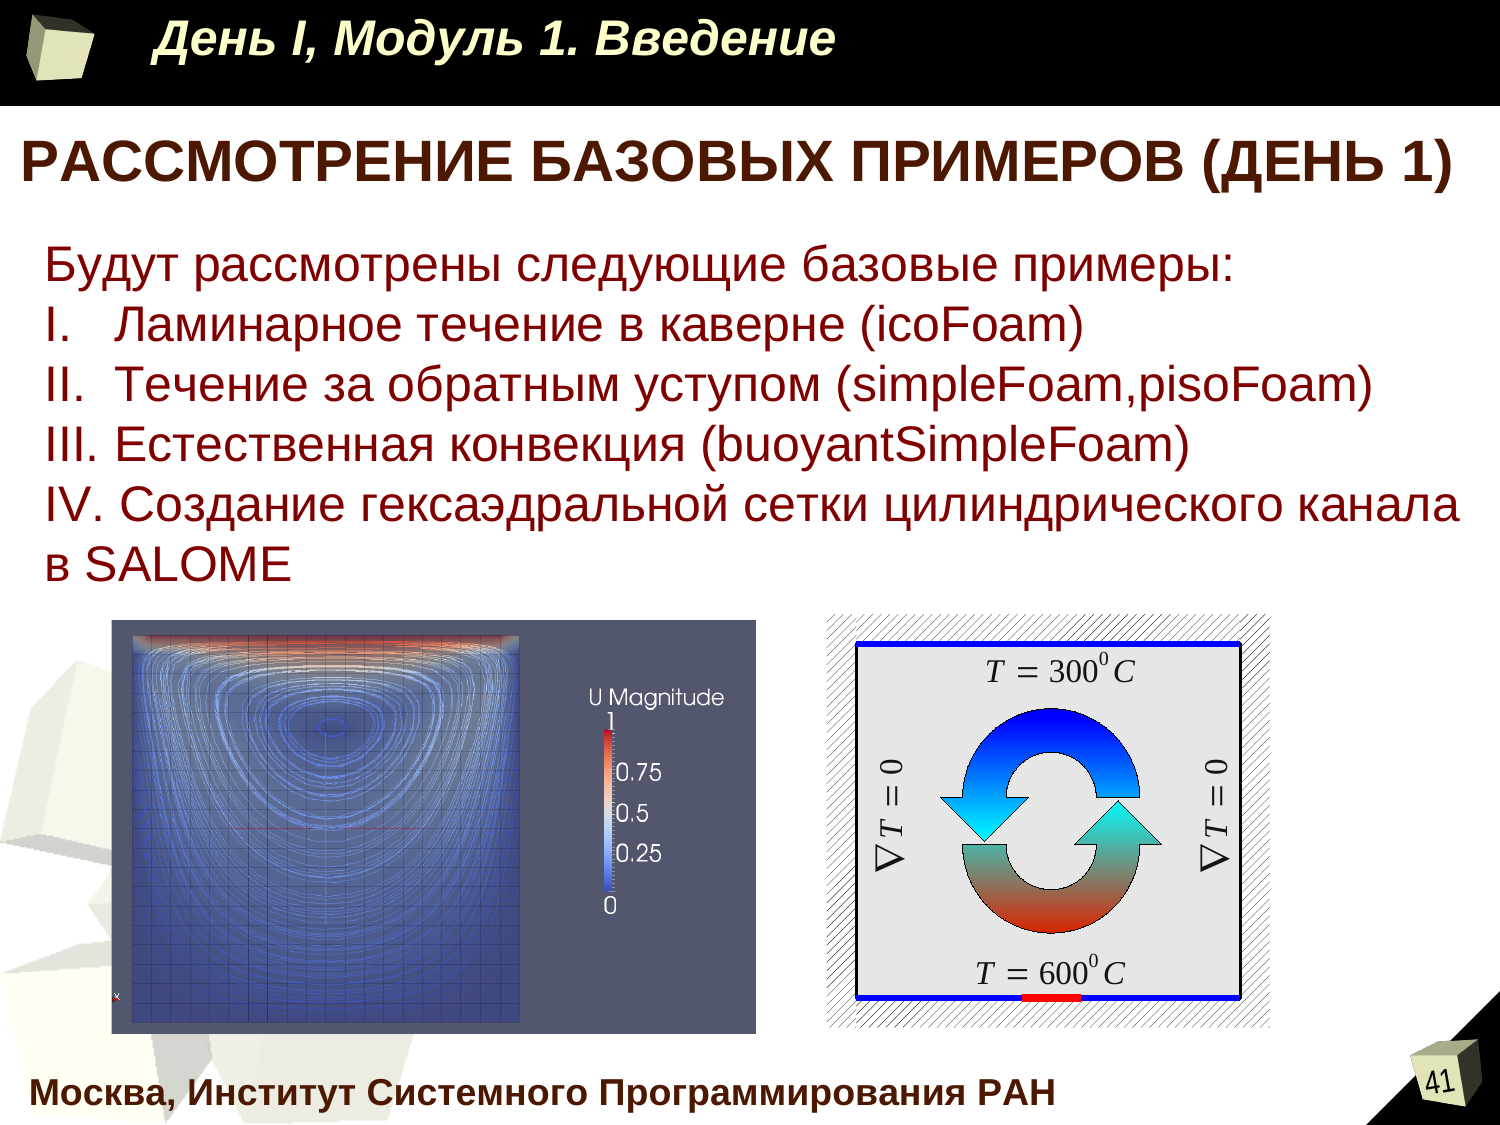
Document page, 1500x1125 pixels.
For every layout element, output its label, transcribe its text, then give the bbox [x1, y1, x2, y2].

picture [872, 752, 910, 880]
picture [0, 620, 756, 1125]
picture [1197, 752, 1235, 880]
picture [423, 1088, 433, 1102]
chart [978, 648, 1141, 690]
chart [968, 950, 1131, 993]
text_box РАССМОТРЕНИЕ БАЗОВЫХ ПРИМЕРОВ (ДЕНЬ 1) [5, 115, 1500, 201]
text_box Будут рассмотрены следующие базовые примеры: Ламинарное течение в каверне (icoFoam) Течение за обратным уступом (simpleFoam,pisoFoam) Естественная конвекция (buoyantSimpleFoam) Создание гексаэдральной сетки цилиндрического канала в SALOME [29, 224, 1477, 600]
text_box [826, 614, 1270, 1028]
